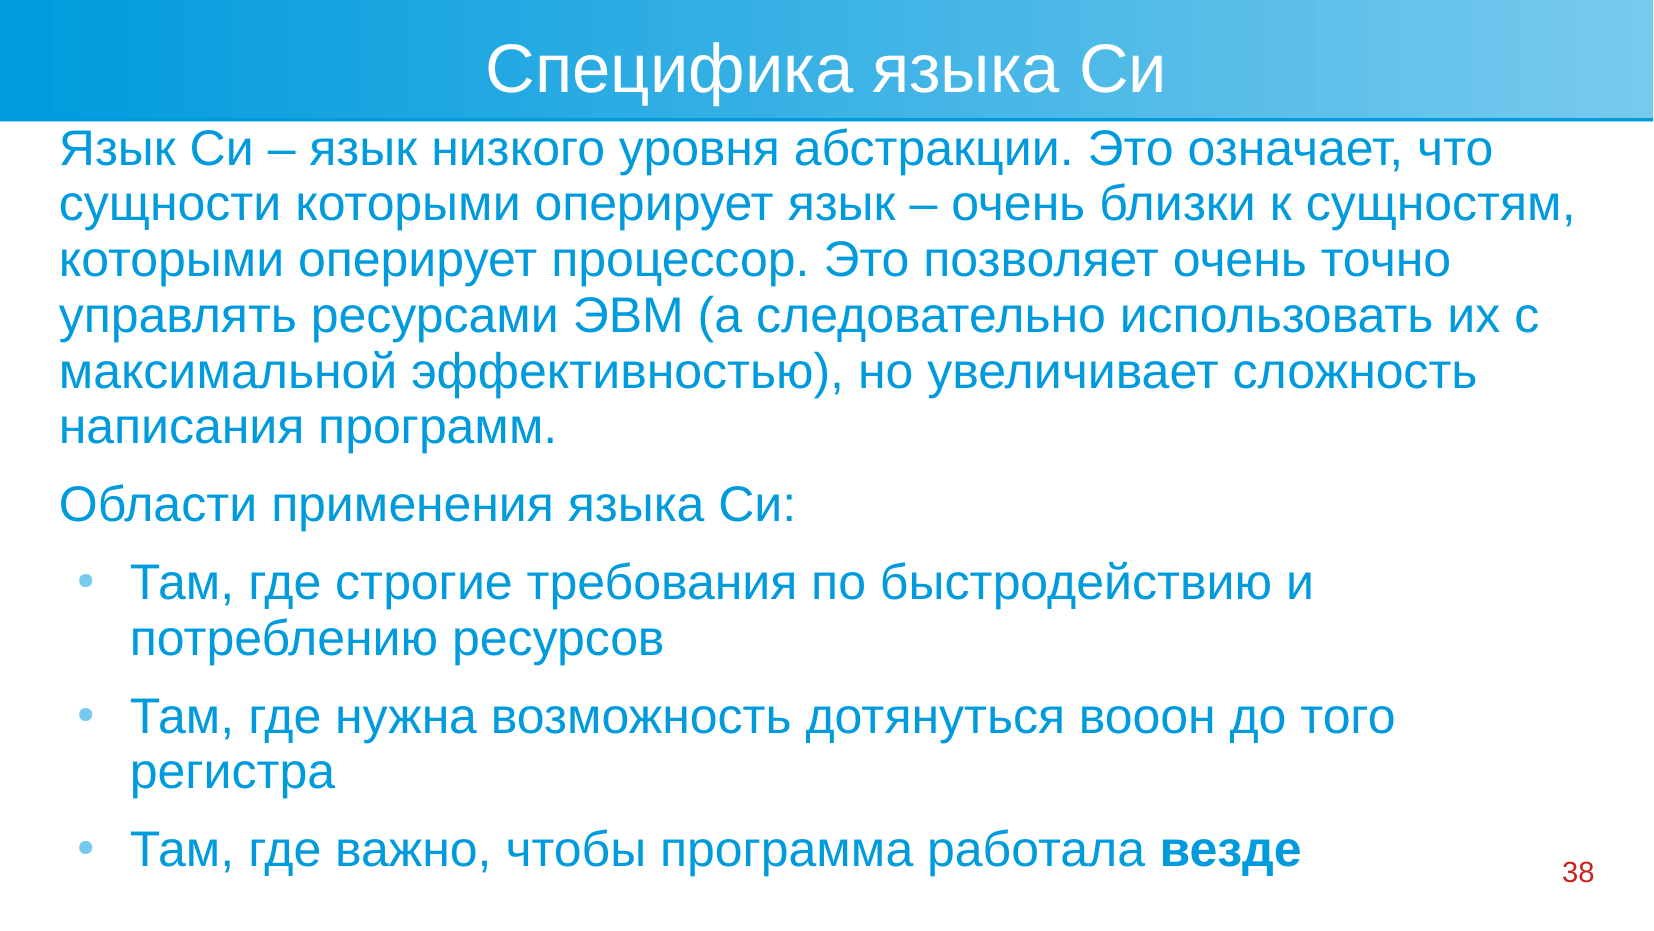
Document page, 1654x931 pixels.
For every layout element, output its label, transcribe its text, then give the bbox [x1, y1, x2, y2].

list Язык Си – язык низкого уровня абстракции. Это означает, что сущности которыми оперирует язык – очень близки к сущностям, которыми оперирует процессор. Это позволяет очень точно управлять ресурсами ЭВМ (а следовательно использовать их с максимальной эффективностью), но увеличивает сложность написания программ. Области применения языка Си: Там, где строгие требования по быстродействию и потреблению ресурсов Там, где нужна возможность дотянуться вооон до того регистра Там, где важно, чтобы программа работала везде [59, 119, 1595, 901]
title Специфика языка Си [59, 29, 1595, 108]
